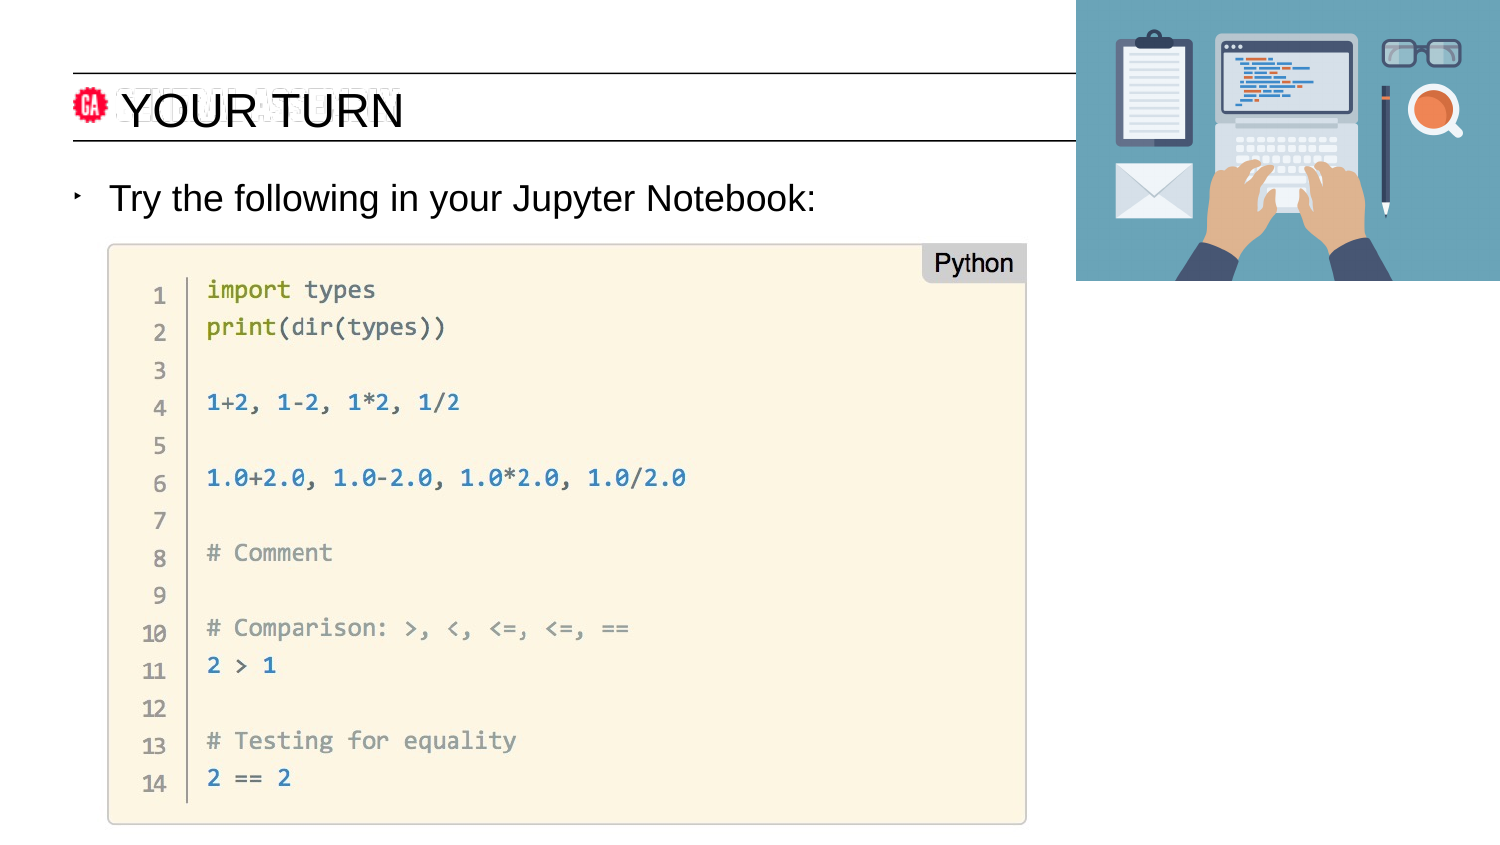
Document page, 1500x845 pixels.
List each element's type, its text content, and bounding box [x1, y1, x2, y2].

text_box YOUR TURN [120, 79, 1011, 129]
picture [81, 236, 1042, 837]
text_box Try the following in your Jupyter Notebook: [73, 173, 1014, 407]
picture [73, 87, 120, 123]
picture [1076, 0, 1500, 281]
